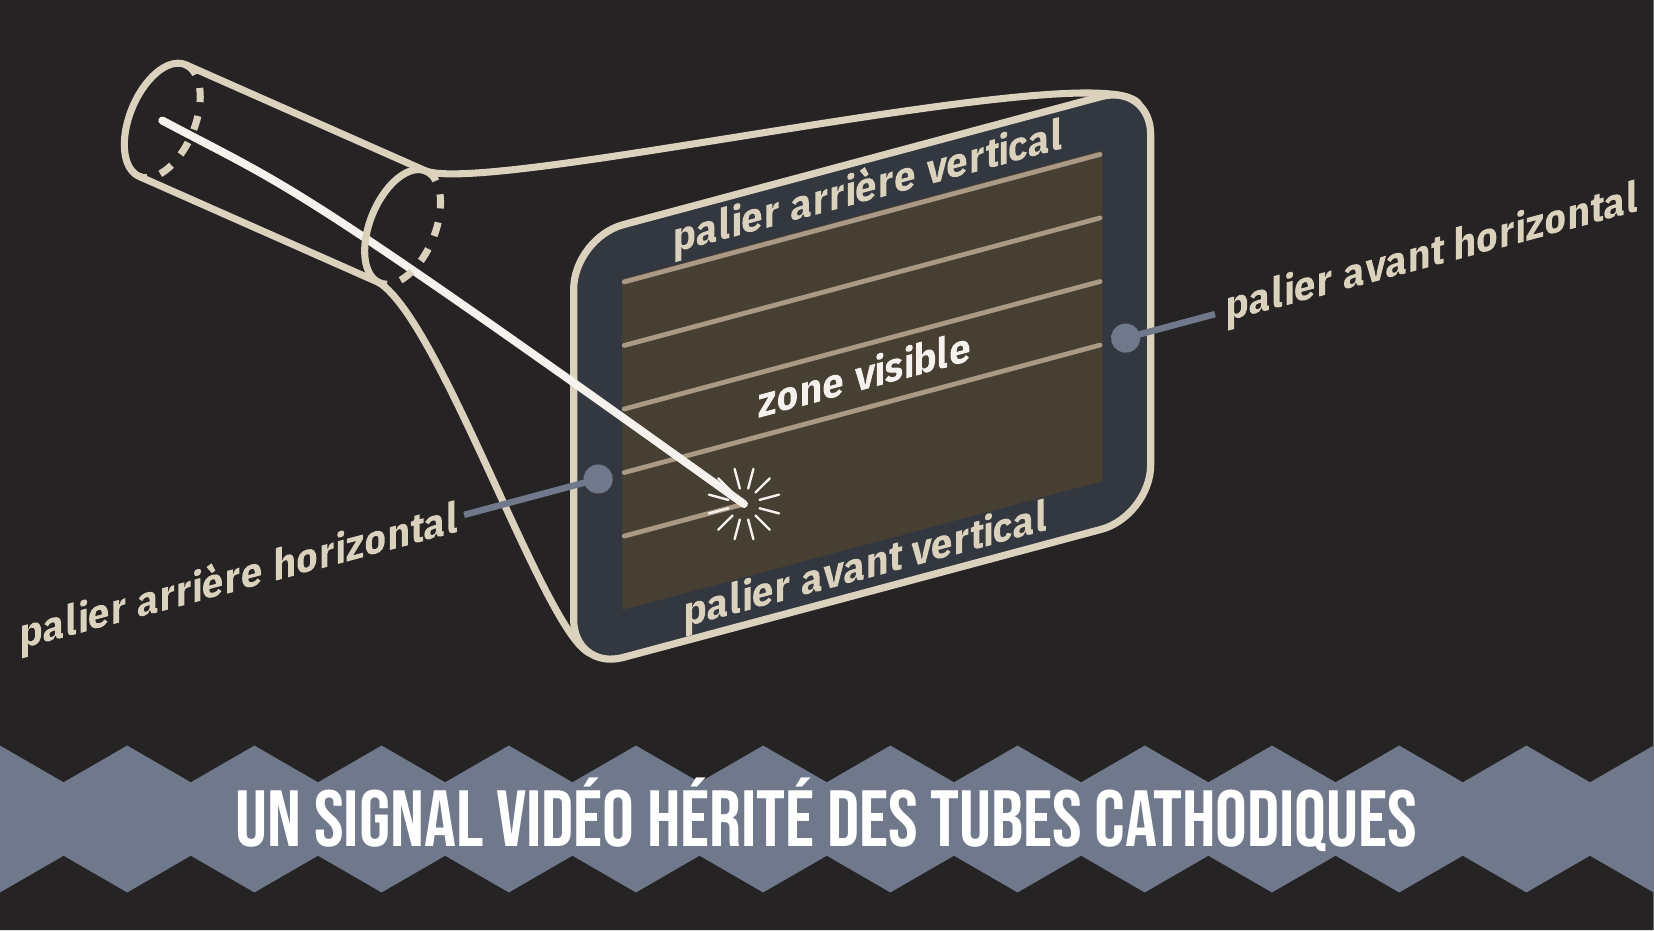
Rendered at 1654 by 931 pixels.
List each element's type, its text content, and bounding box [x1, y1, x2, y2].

title Un signal vidéo hérité des tubes cathodiques [54, 768, 1600, 877]
picture [0, 0, 1654, 741]
